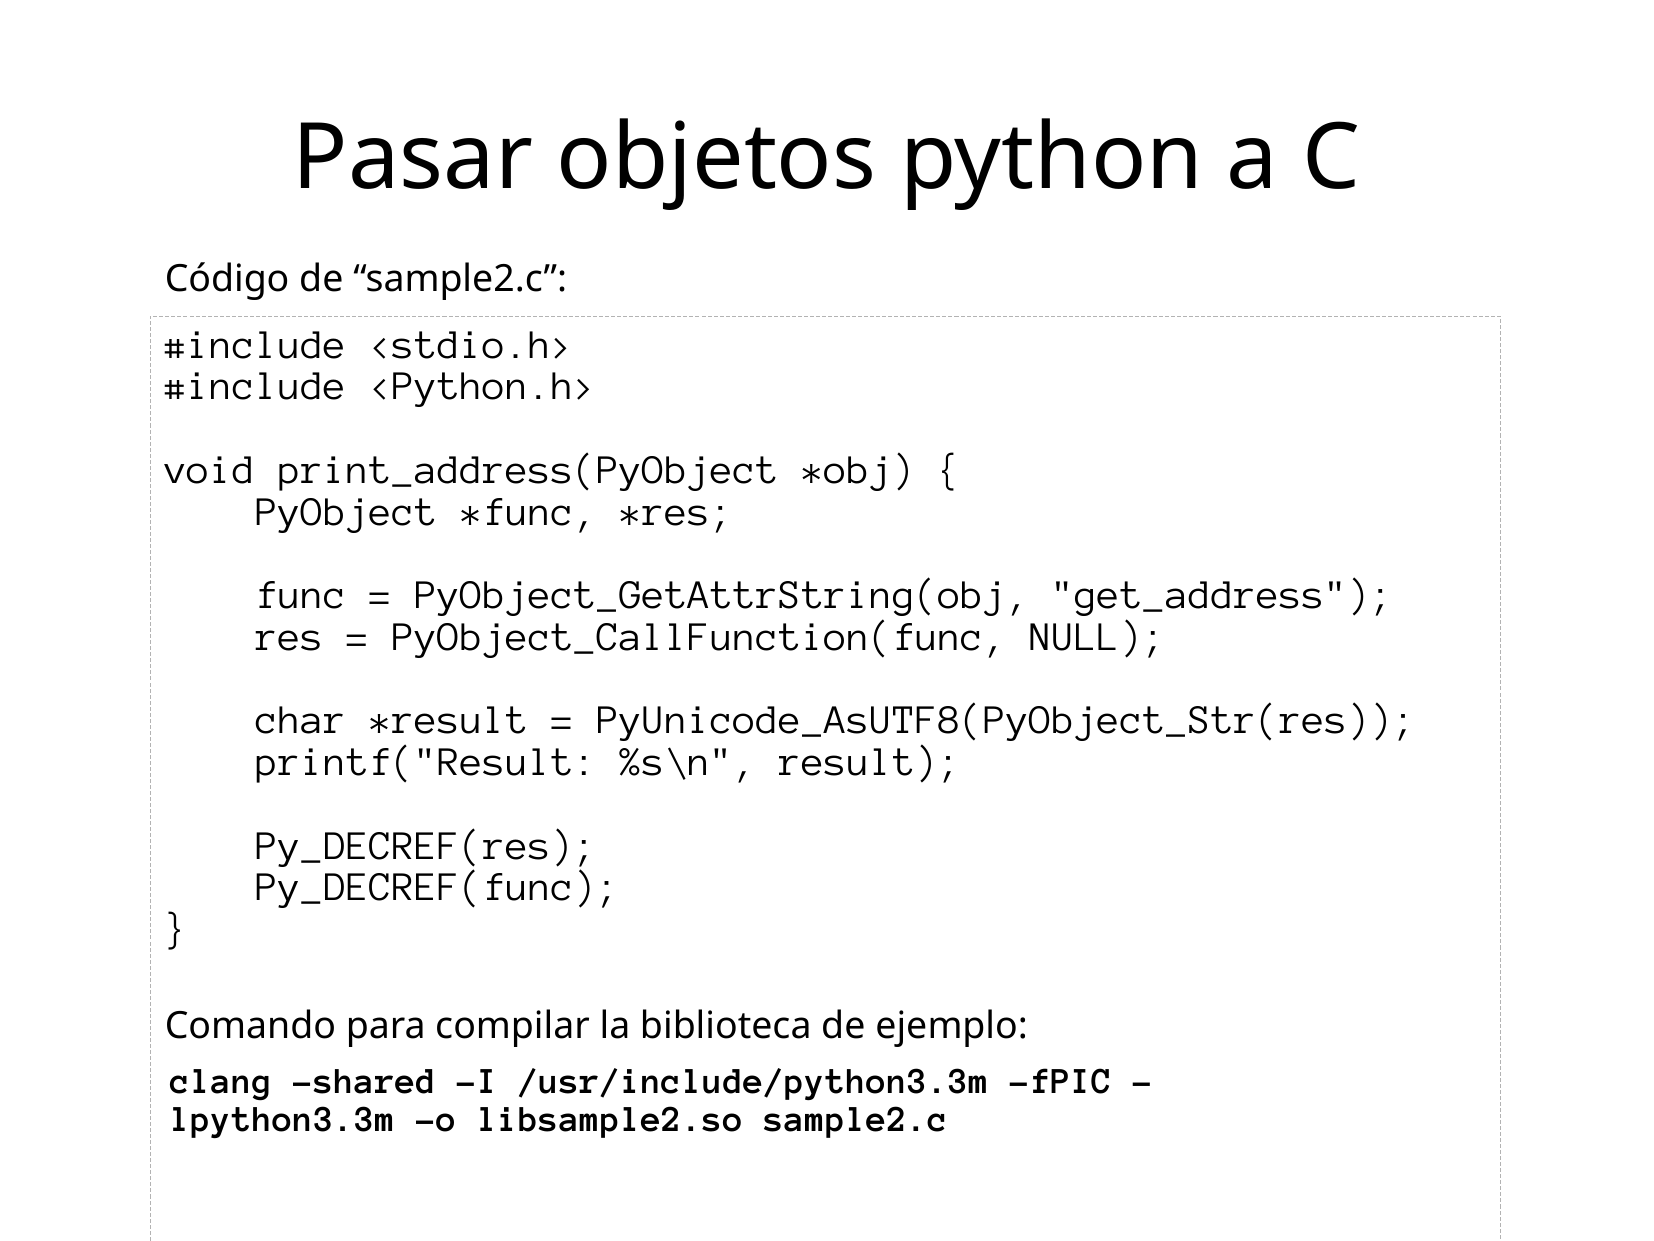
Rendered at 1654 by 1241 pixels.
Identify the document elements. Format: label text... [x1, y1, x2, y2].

text_box clang -shared -I /usr/include/python3.3m -fPIC -lpython3.3m -o libsample2.so sample2.c [155, 1055, 1261, 1146]
text_box Código de “sample2.c”: [150, 243, 548, 303]
text_box Comando para compilar la biblioteca de ejemplo: [150, 991, 964, 1051]
text_box #include <stdio.h> #include <Python.h> void print_address(PyObject *obj) { PyObject *func, *res; func = PyObject_GetAttrString(obj, "get_address"); res = PyObject_CallFunction(func, NULL); char *result = PyUnicode_AsUTF8(PyObject_Str(res)); printf("Result: %s\n", result); Py_DECREF(res); Py_DECREF(func); } [150, 316, 1501, 958]
title Pasar objetos python a C [82, 49, 1571, 257]
